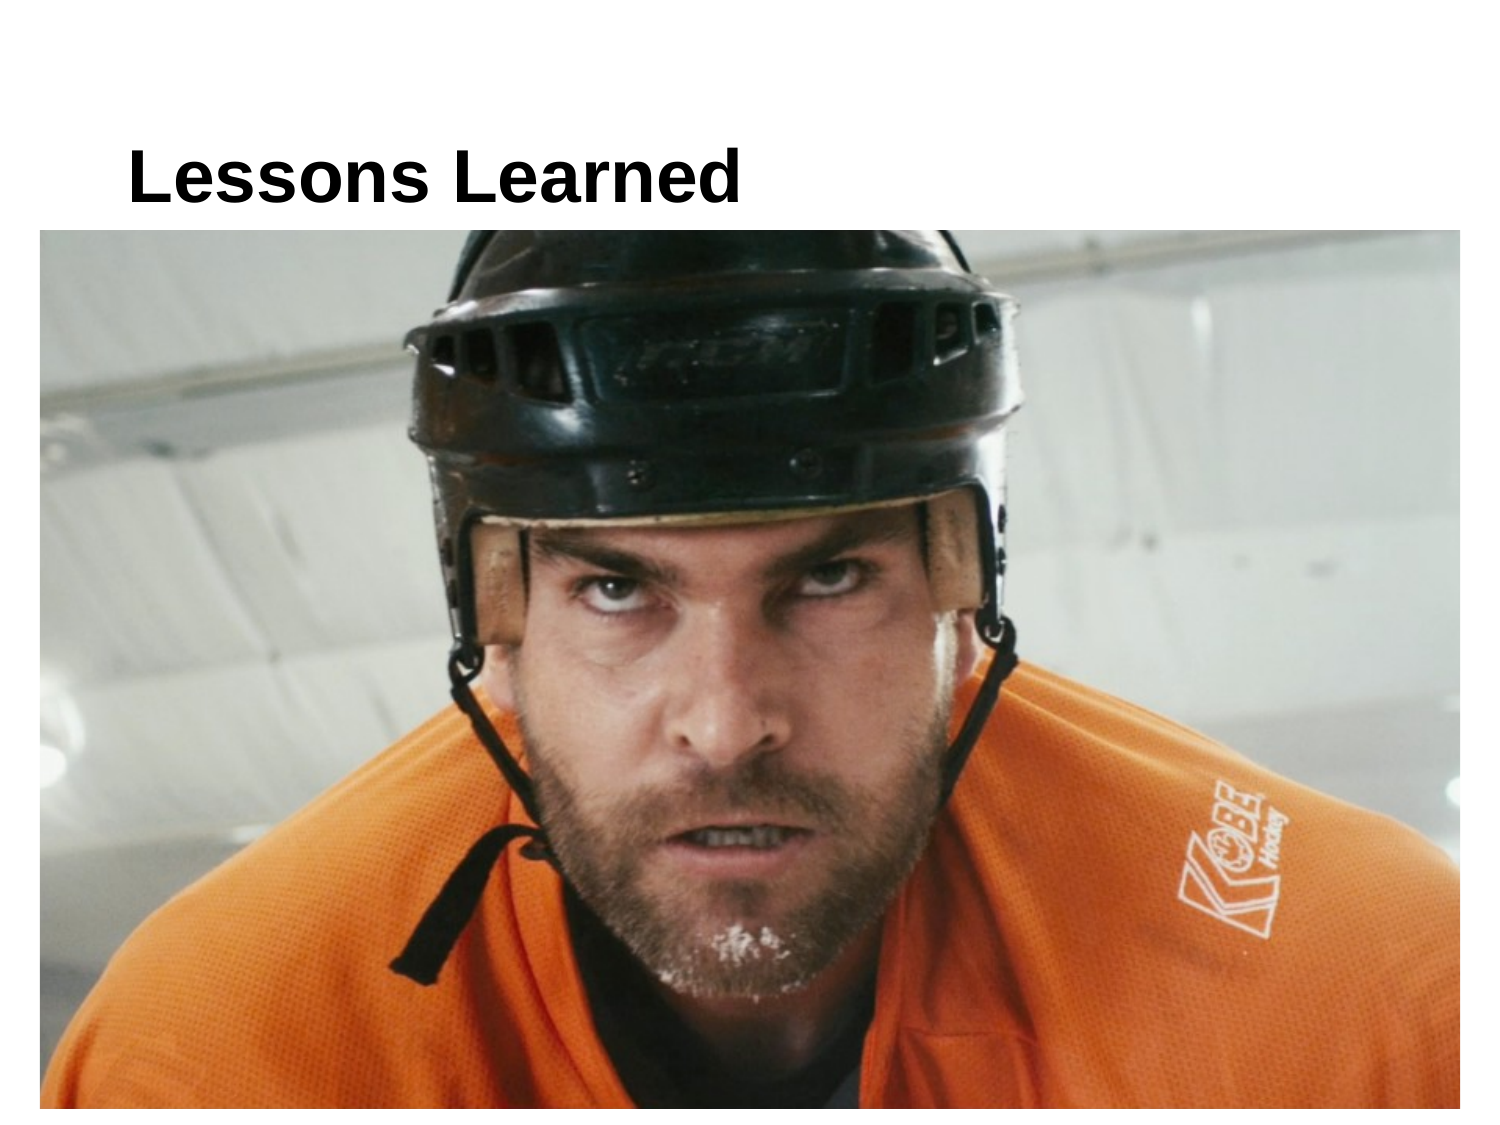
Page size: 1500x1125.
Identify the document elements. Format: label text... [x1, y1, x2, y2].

title Lessons Learned [75, 45, 1425, 230]
text_box [39, 230, 1461, 1109]
